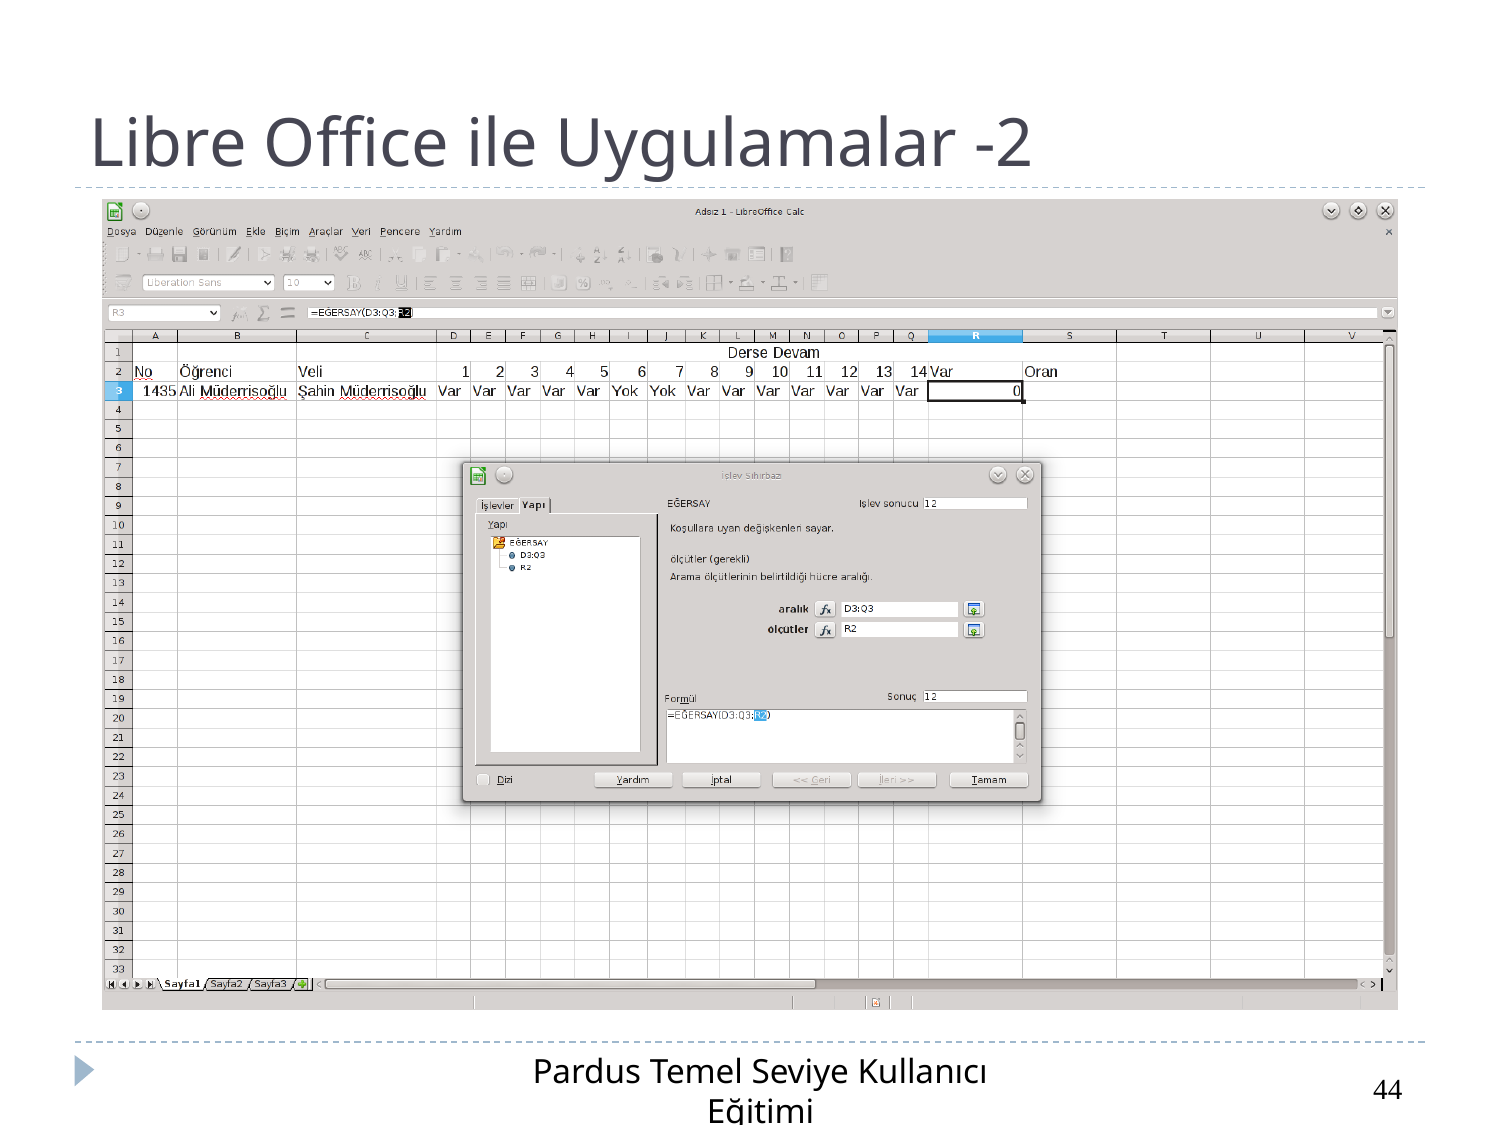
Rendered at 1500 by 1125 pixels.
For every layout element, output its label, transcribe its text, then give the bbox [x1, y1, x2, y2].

title Libre Office ile Uygulamalar -2 [75, 24, 1425, 188]
picture [102, 199, 1398, 1010]
